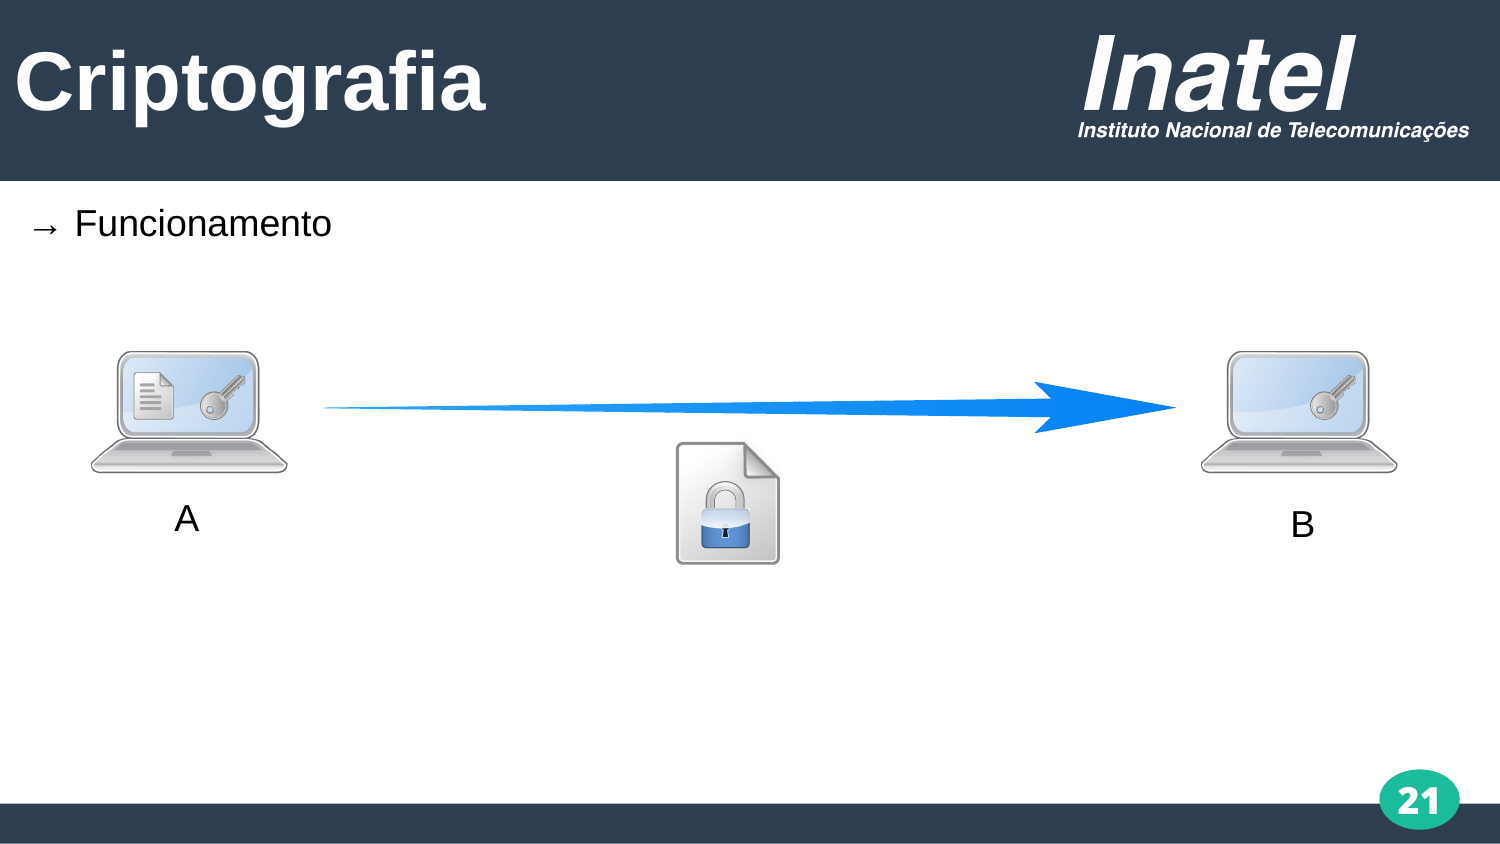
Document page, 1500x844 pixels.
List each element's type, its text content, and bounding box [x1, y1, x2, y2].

picture [82, 342, 296, 482]
text_box → Funcionamento [11, 194, 1477, 336]
picture [1078, 35, 1469, 142]
text_box B [1275, 496, 1331, 553]
text_box Criptografia [0, 27, 1063, 136]
picture [308, 342, 1406, 579]
text_box A [159, 490, 215, 547]
